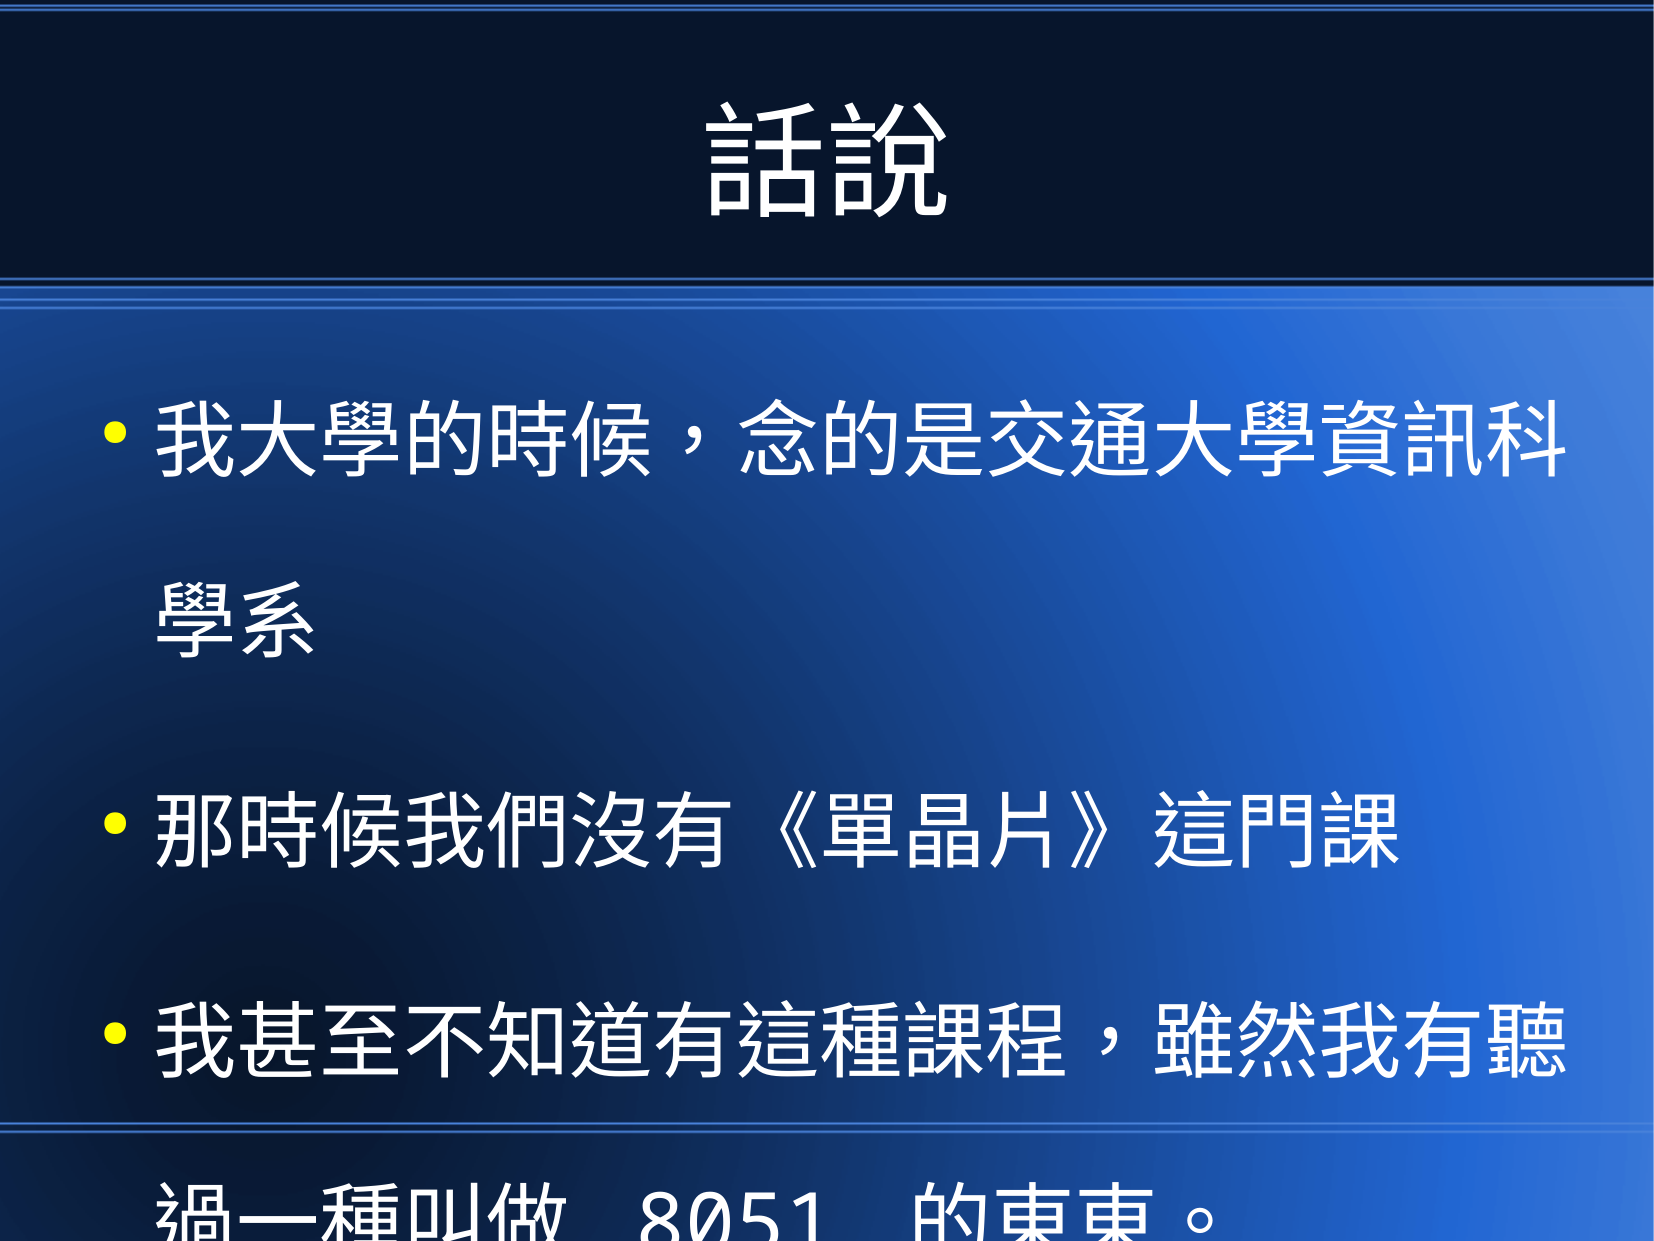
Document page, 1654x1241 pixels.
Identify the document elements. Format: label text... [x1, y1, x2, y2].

list 我大學的時候，念的是交通大學資訊科學系 那時候我們沒有《單晶片》這門課 我甚至不知道有這種課程，雖然我有聽過一種叫做 8051 的東東。 [82, 313, 1571, 1241]
picture [0, 0, 1654, 1241]
title 話說 [82, 49, 1571, 257]
